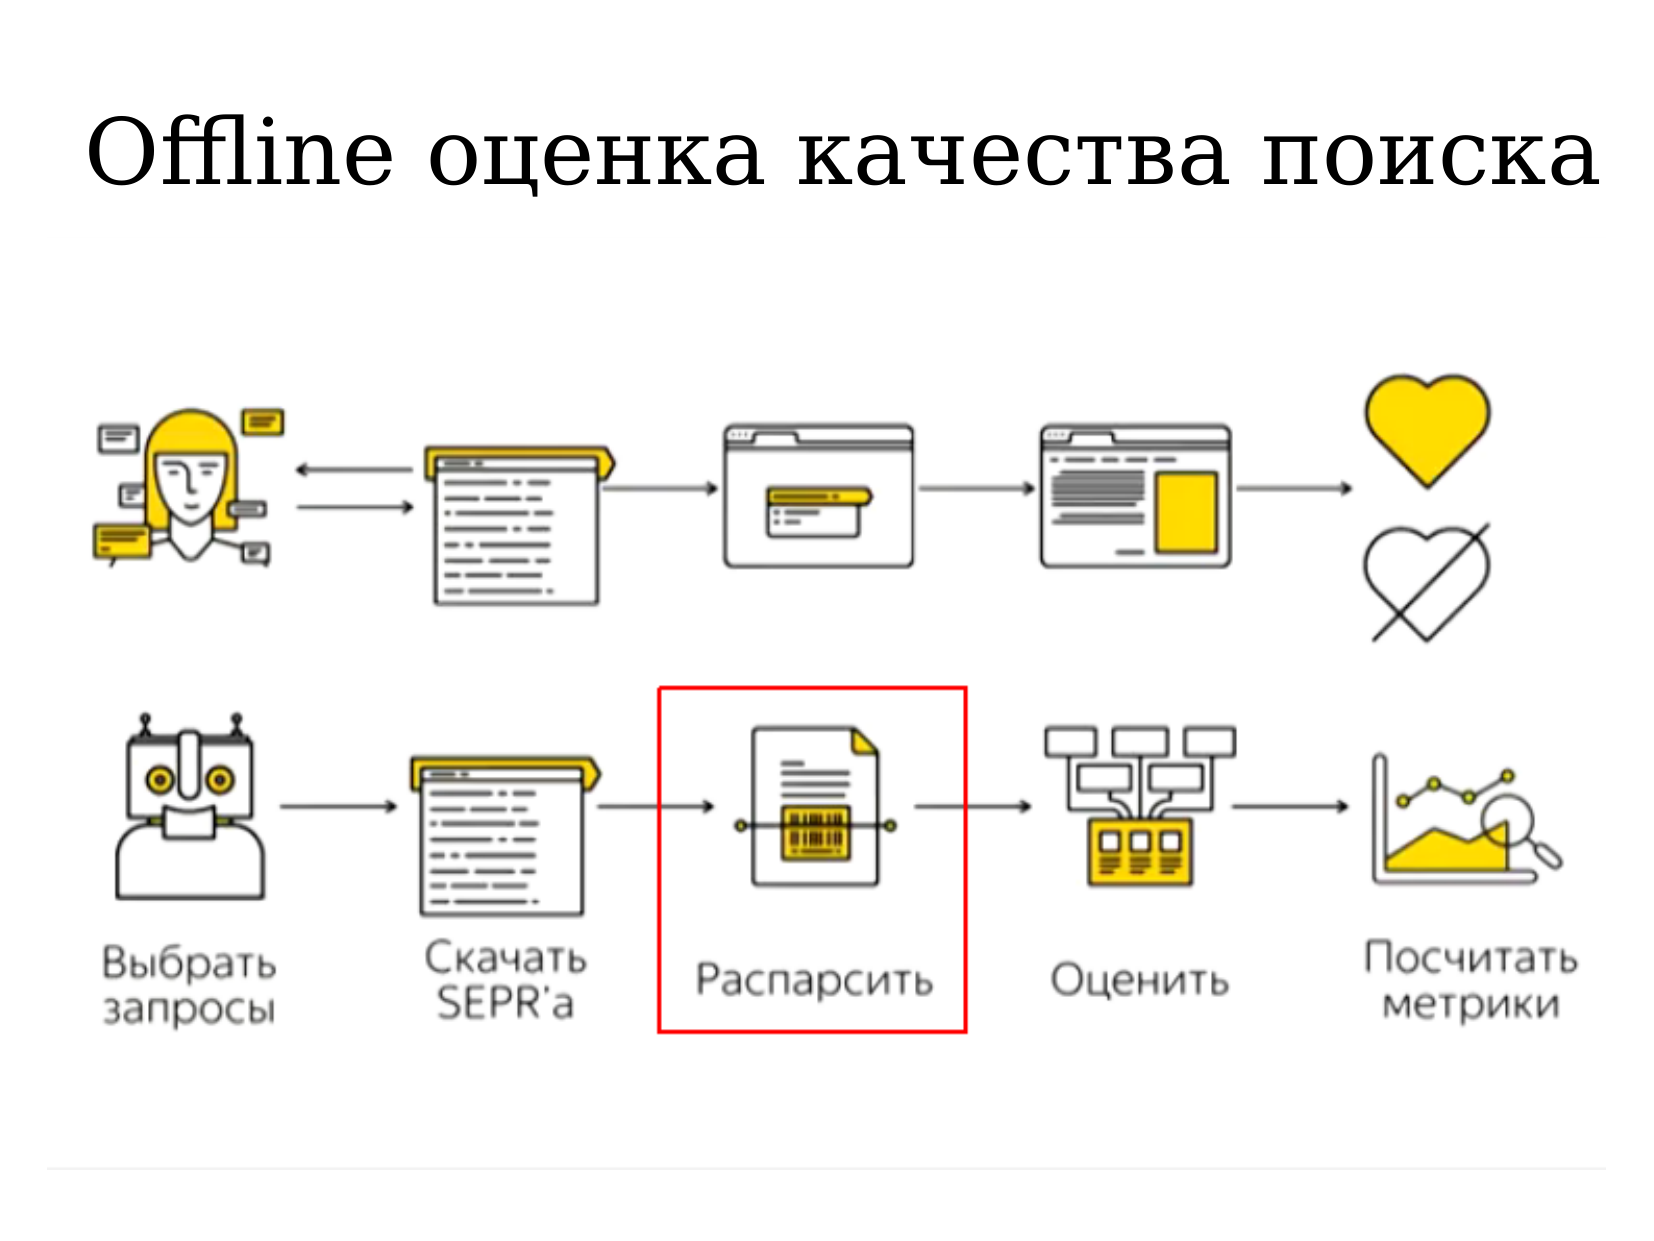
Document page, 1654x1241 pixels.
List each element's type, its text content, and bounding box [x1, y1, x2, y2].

title Offline оценка качества поиска [82, 45, 1607, 261]
picture [47, 236, 1606, 1170]
